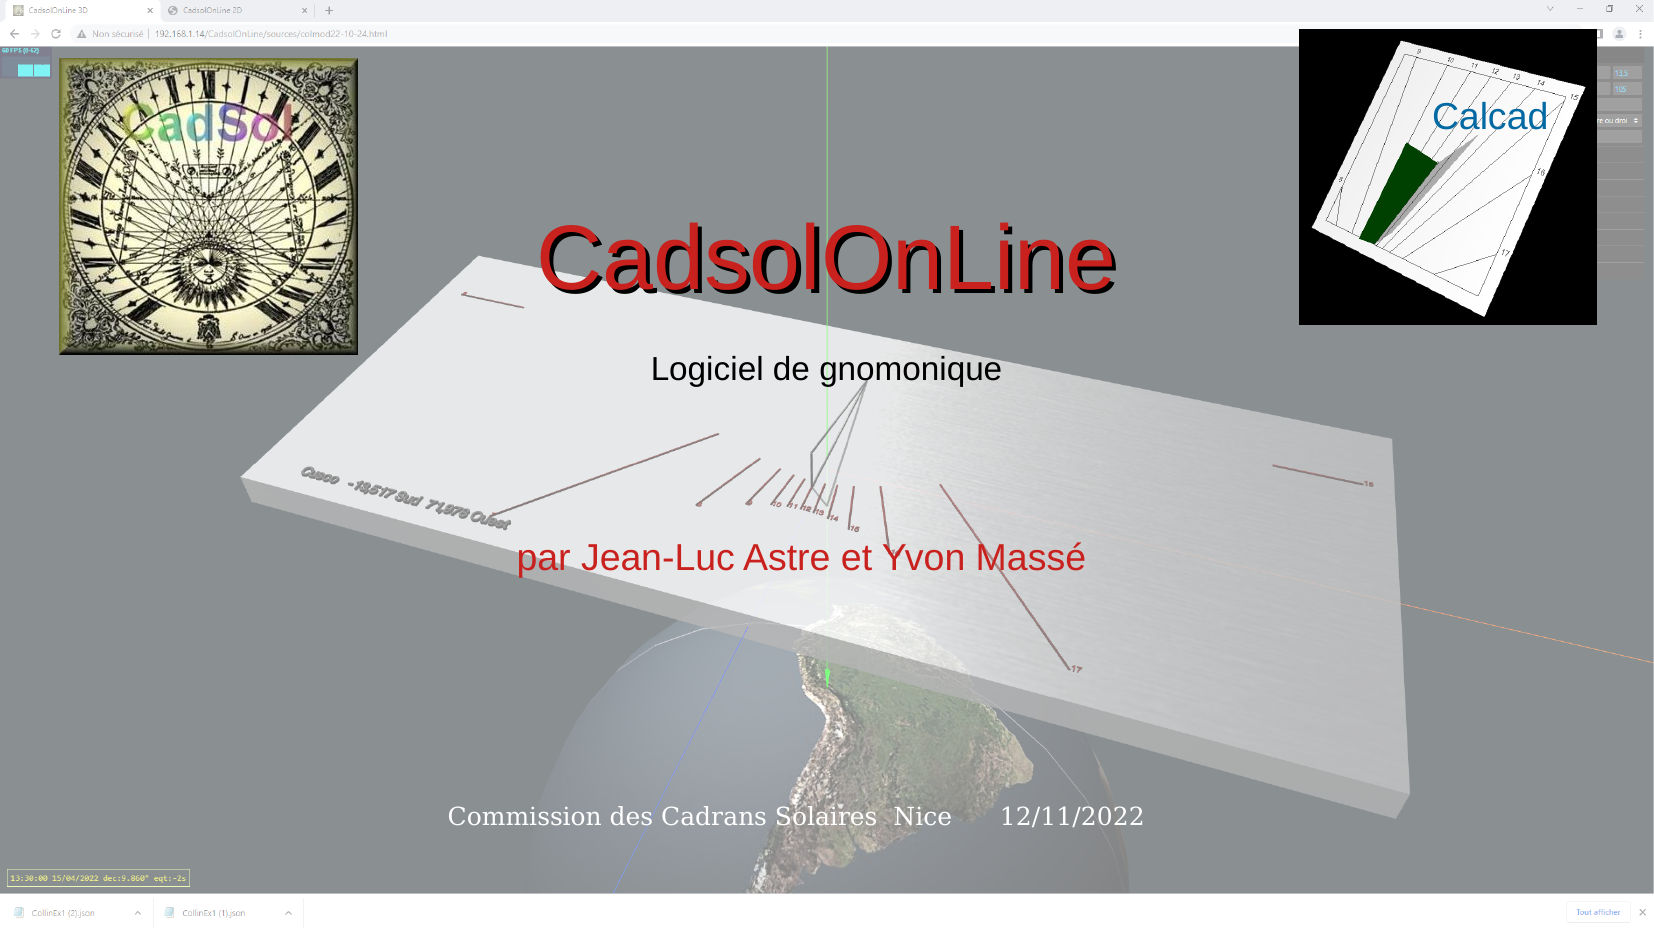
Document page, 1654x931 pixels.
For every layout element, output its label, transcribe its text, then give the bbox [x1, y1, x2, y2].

text_box Calcad [1417, 88, 1565, 146]
text_box Commission des Cadrans Solaires Nice 12/11/2022 [432, 795, 1172, 852]
text_box par Jean-Luc Astre et Yvon Massé [501, 529, 1152, 591]
title CadsolOnLine [472, 206, 1182, 310]
subtitle Logiciel de gnomonique [561, 324, 1093, 414]
picture [59, 58, 358, 355]
picture [1299, 29, 1597, 325]
